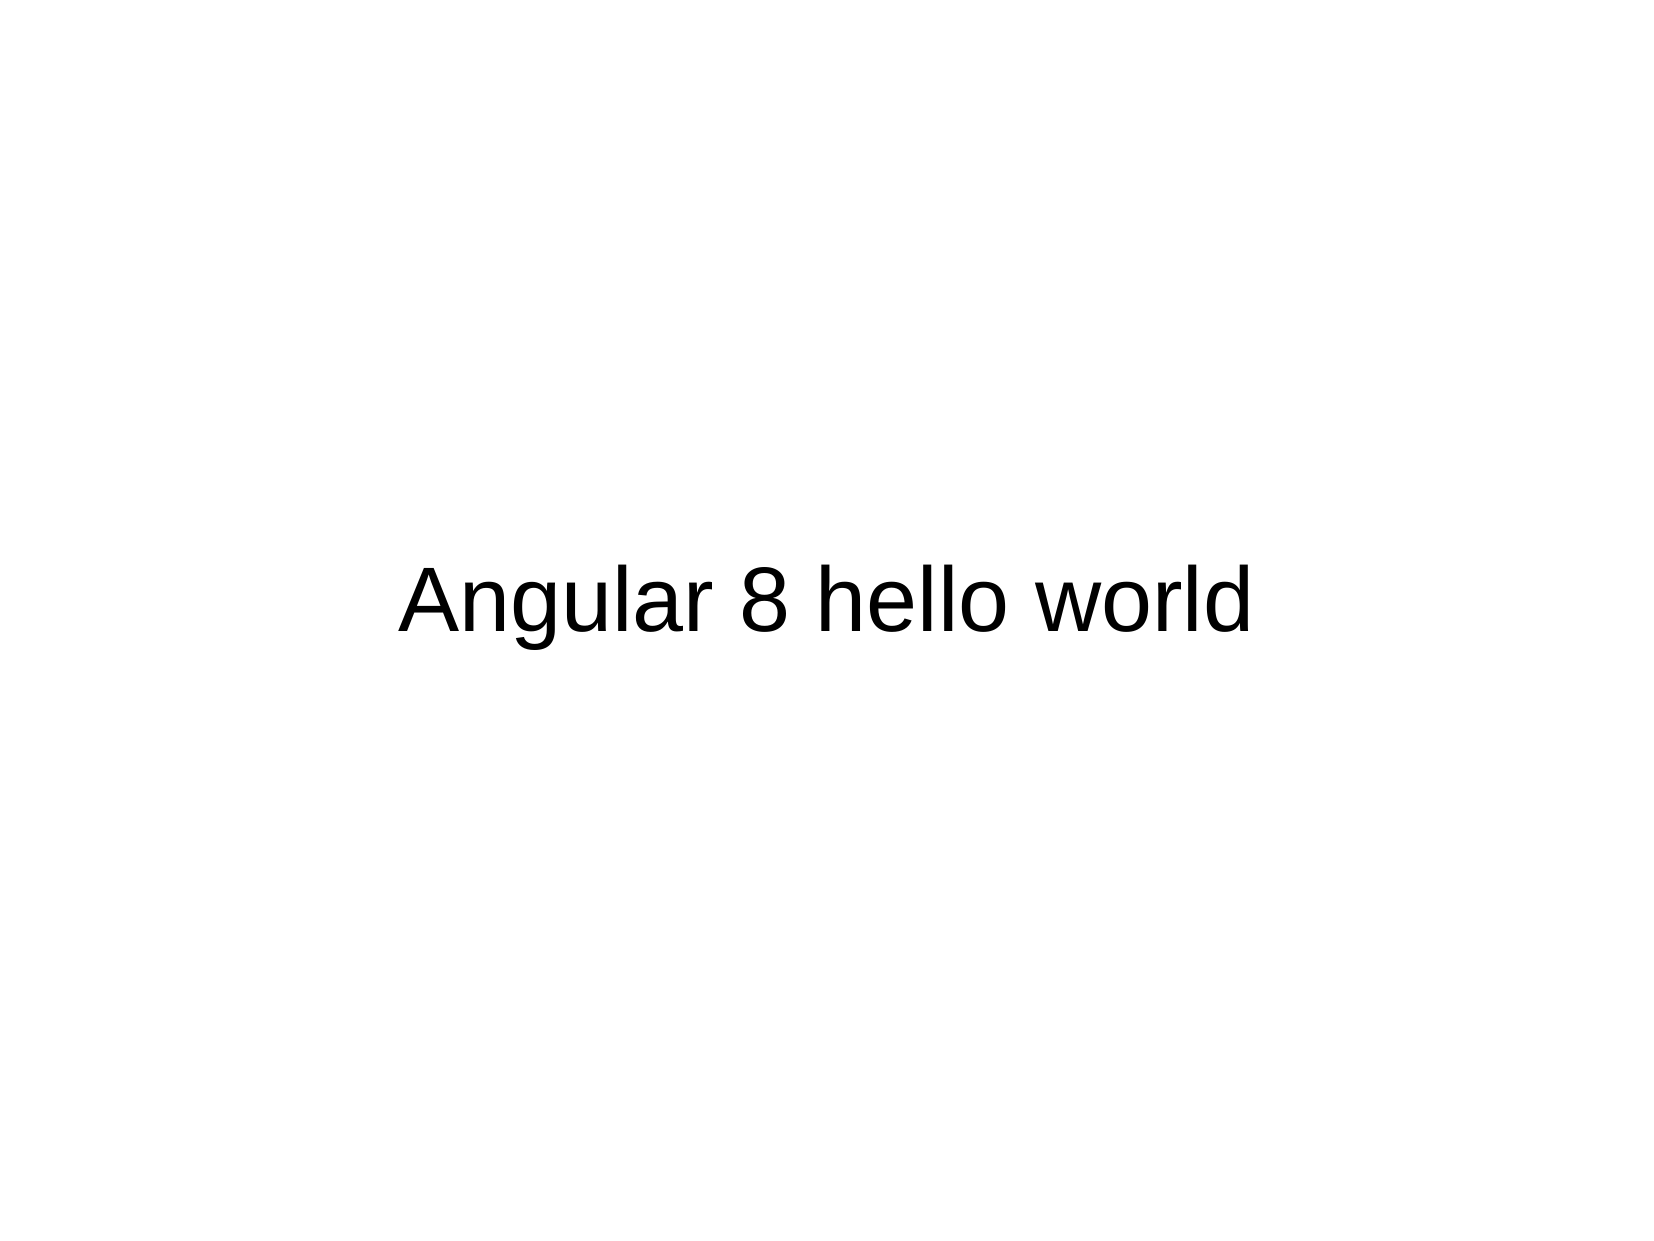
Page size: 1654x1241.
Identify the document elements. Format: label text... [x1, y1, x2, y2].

title Angular 8 hello world [82, 496, 1571, 704]
